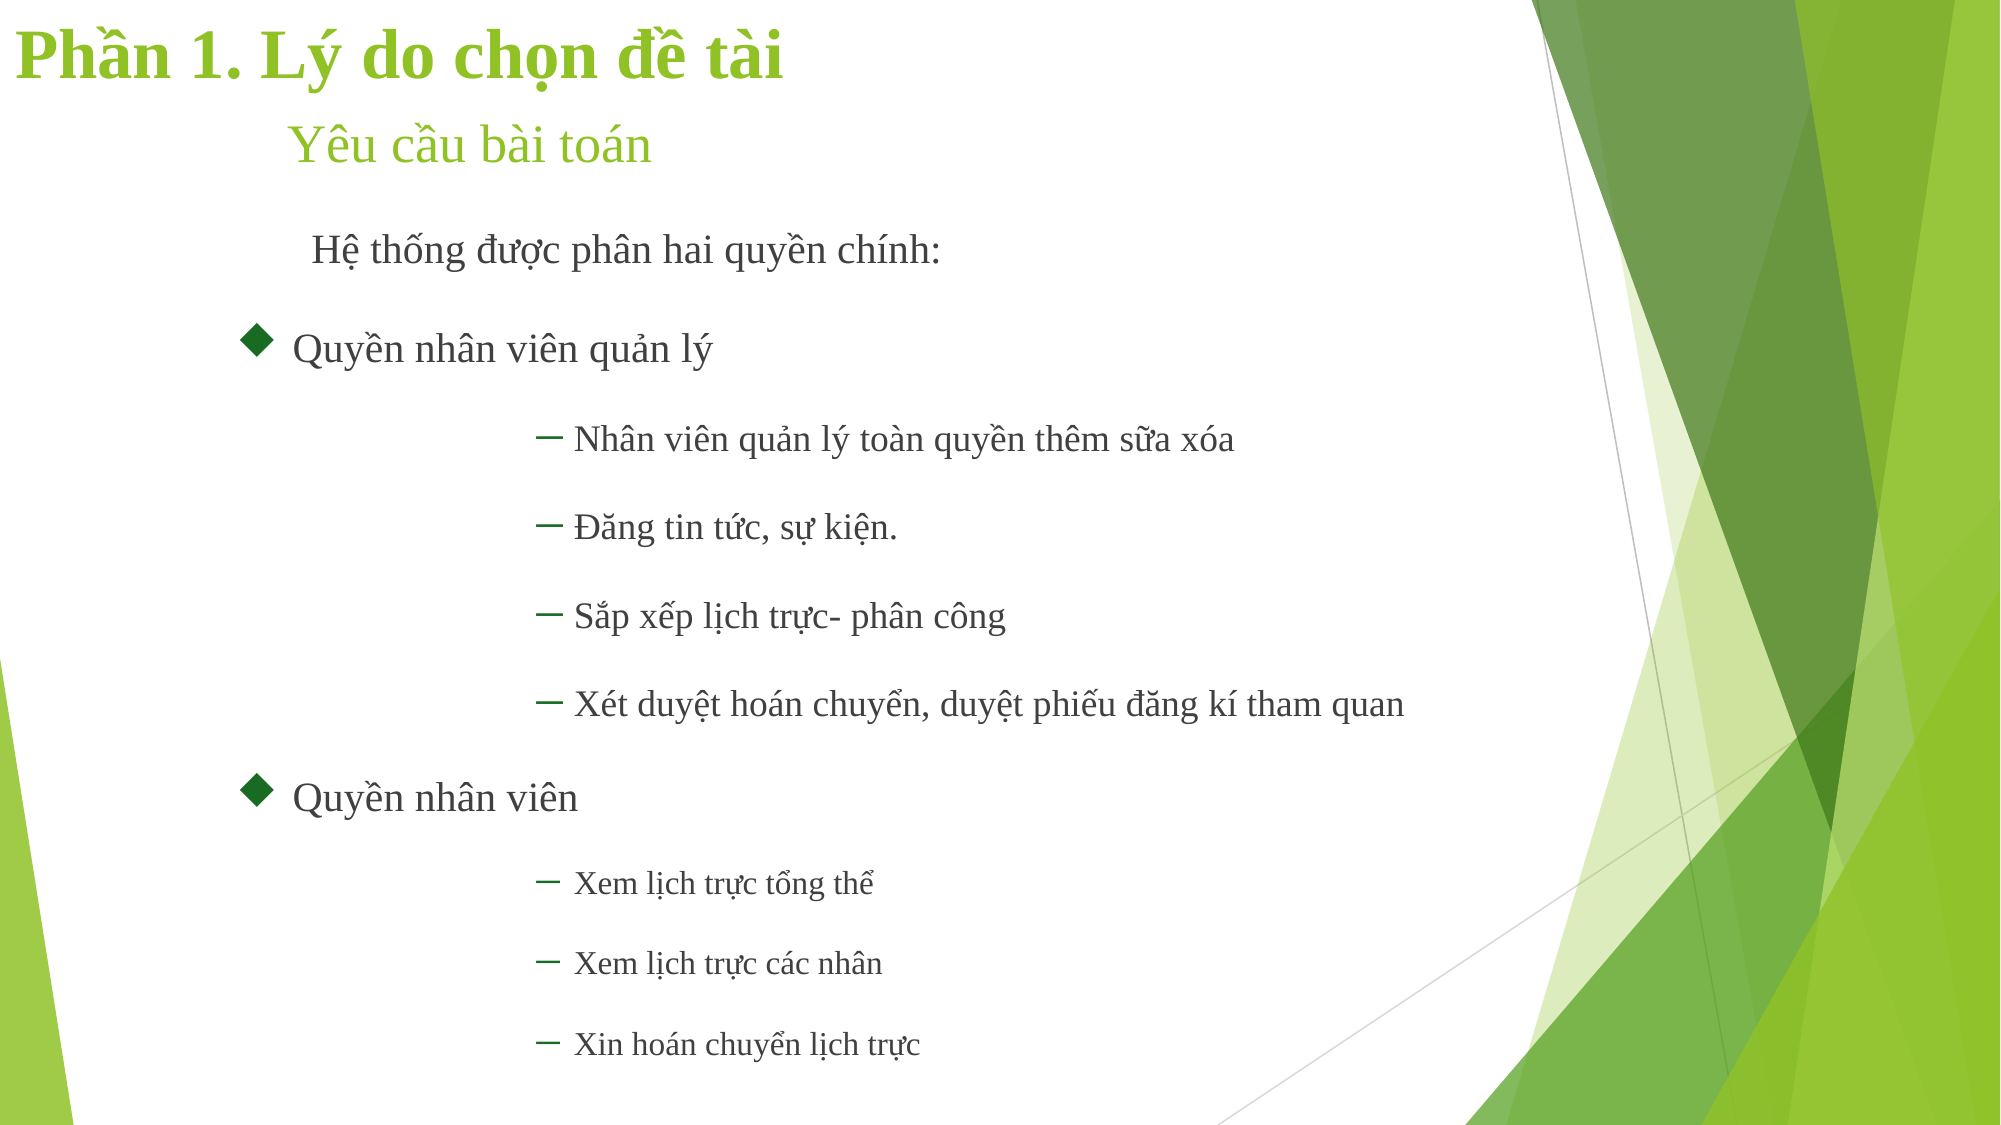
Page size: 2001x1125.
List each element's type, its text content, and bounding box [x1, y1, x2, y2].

text_box Yêu cầu bài toán [272, 104, 889, 183]
title Phần 1. Lý do chọn đề tài [0, 0, 1411, 144]
list Hệ thống được phân hai quyền chính: Quyền nhân viên quản lý Nhân viên quản lý toàn quyền thêm sữa xóa Đăng tin tức, sự kiện. Sắp xếp lịch trực- phân công Xét duyệt hoán chuyển, duyệt phiếu đăng kí tham quan Quyền nhân viên Xem lịch trực tổng thể Xem lịch trực các nhân Xin hoán chuyển lịch trực [221, 162, 1756, 1084]
